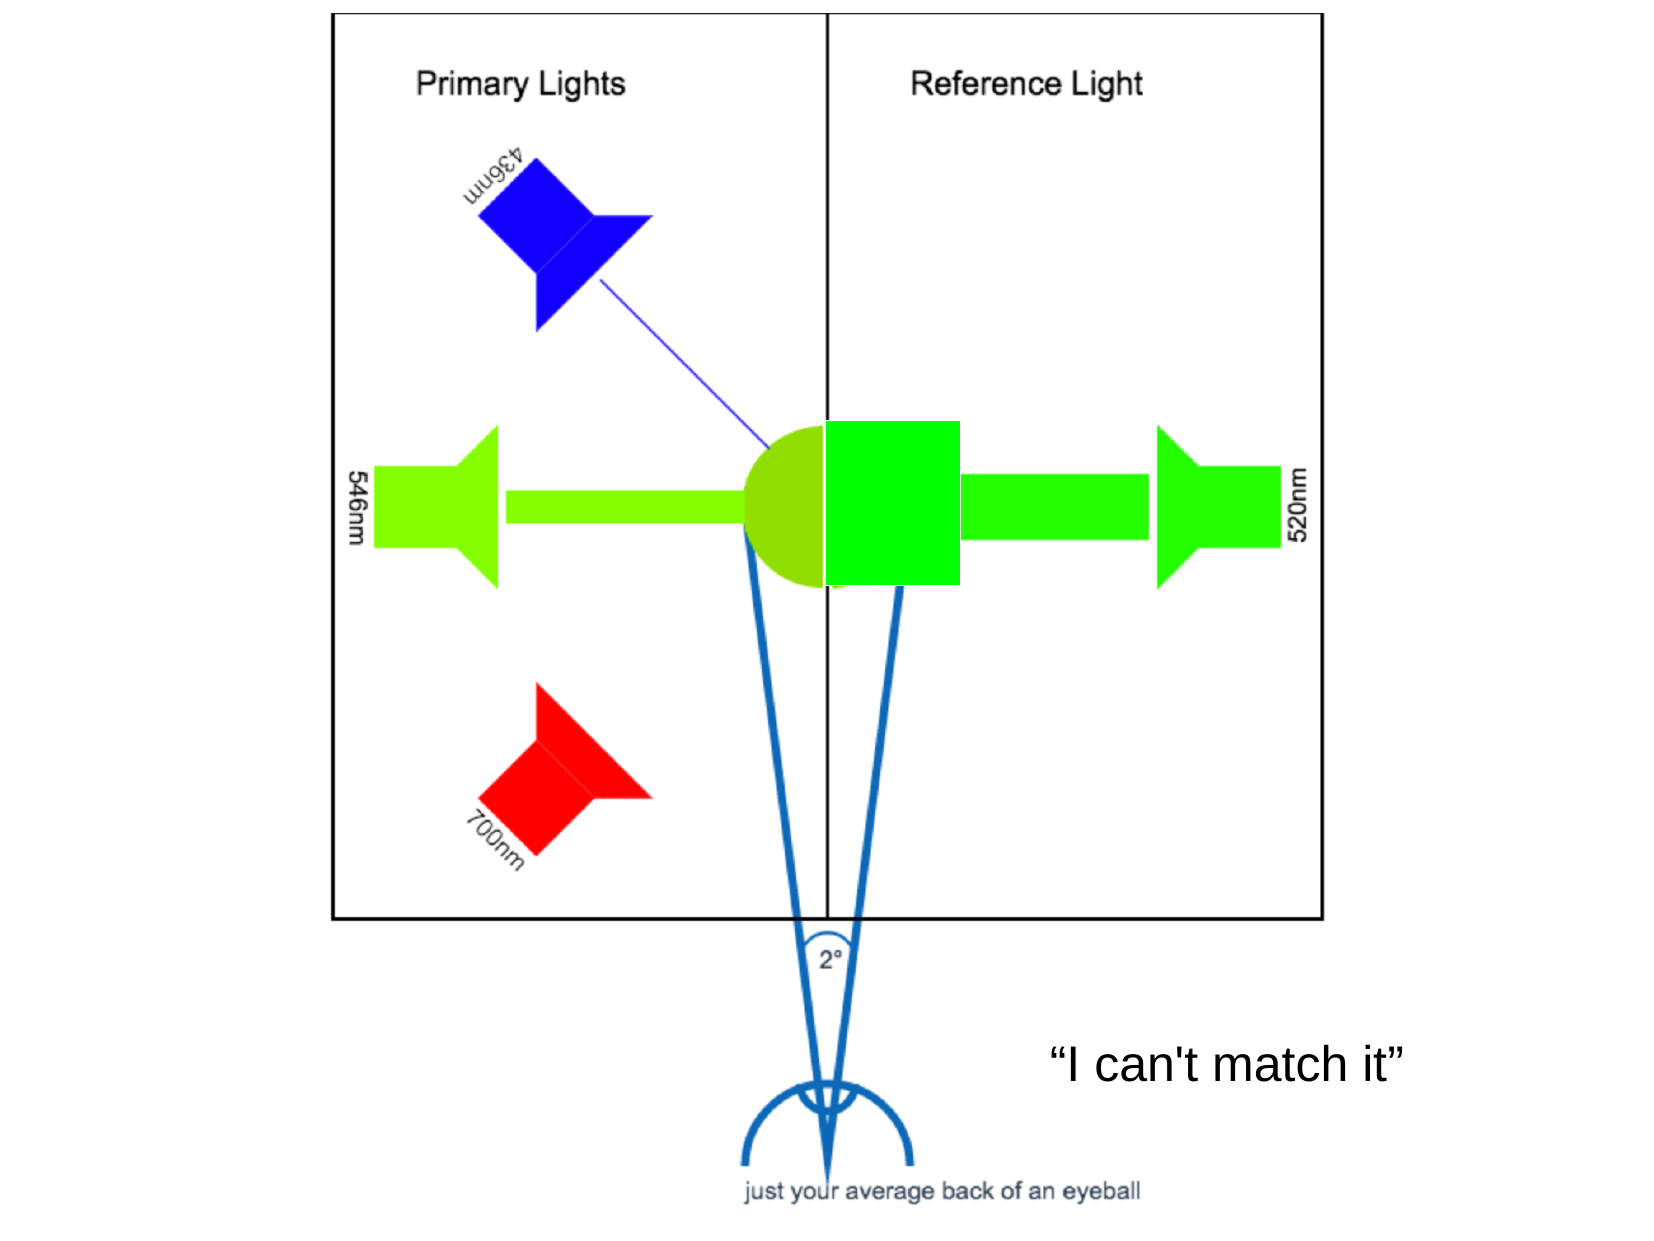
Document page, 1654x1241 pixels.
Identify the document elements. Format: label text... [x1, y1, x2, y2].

text_box “I can't match it” [1035, 1028, 1471, 1156]
picture [209, 0, 1447, 1240]
text_box [825, 49, 1276, 586]
